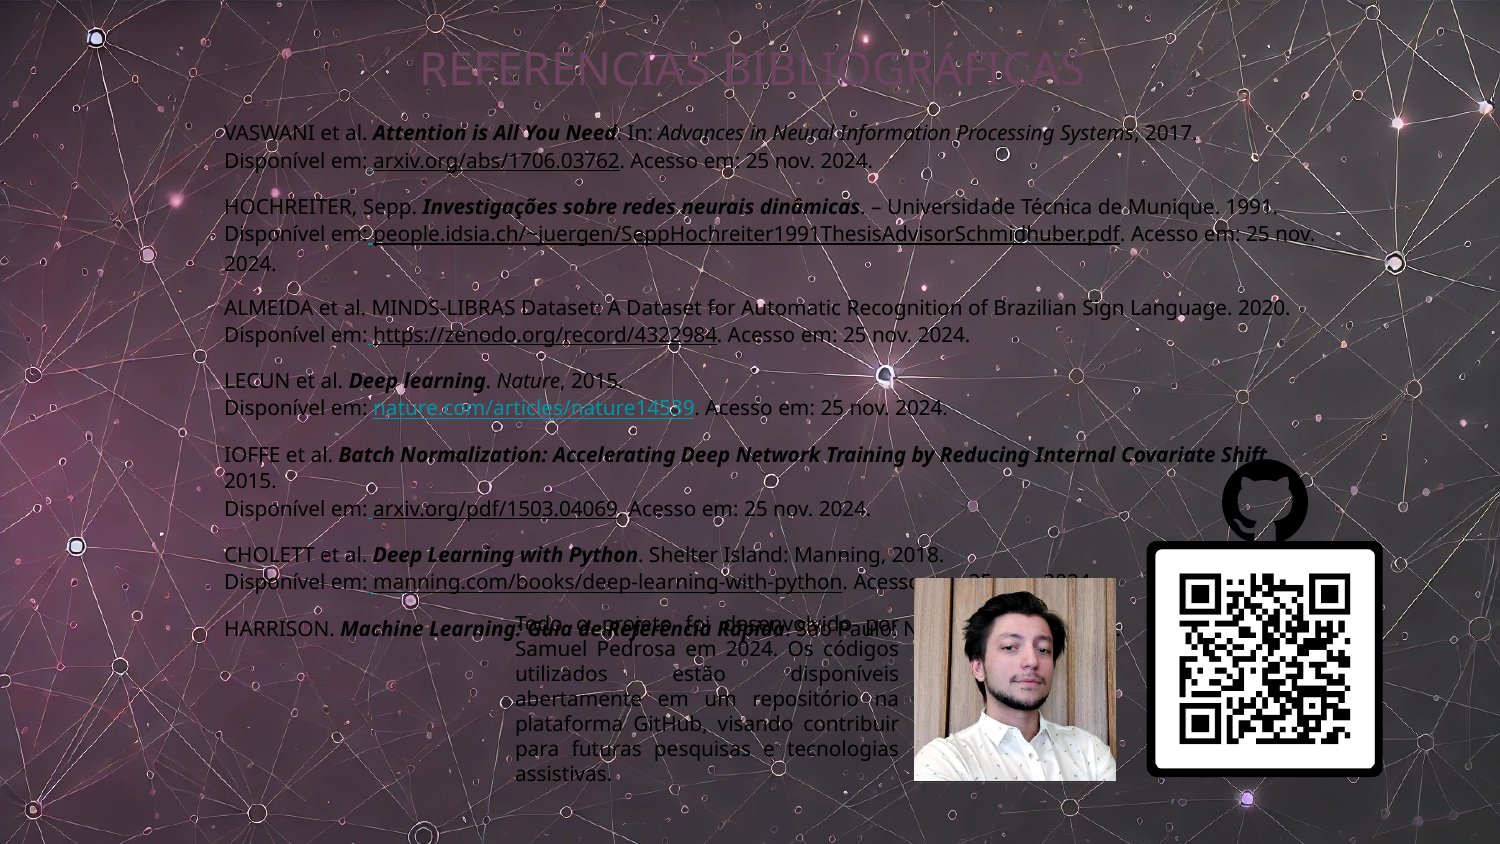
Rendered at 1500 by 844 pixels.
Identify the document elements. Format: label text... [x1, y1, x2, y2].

picture [0, 0, 1500, 844]
text_box VASWANI et al. Attention is All You Need. In: Advances in Neural Information Processing Systems, 2017. Disponível em: arxiv.org/abs/1706.03762. Acesso em: 25 nov. 2024. HOCHREITER, Sepp. Investigações sobre redes neurais dinâmicas. – Universidade Técnica de Munique. 1991. Disponível em: people.idsia.ch/~juergen/SeppHochreiter1991ThesisAdvisorSchmidhuber.pdf. Acesso em: 25 nov. 2024. ALMEIDA et al. MINDS-LIBRAS Dataset: A Dataset for Automatic Recognition of Brazilian Sign Language. 2020. Disponível em: https://zenodo.org/record/4322984. Acesso em: 25 nov. 2024. LECUN et al. Deep learning. Nature, 2015. Disponível em: nature.com/articles/nature14539. Acesso em: 25 nov. 2024. IOFFE et al. Batch Normalization: Accelerating Deep Network Training by Reducing Internal Covariate Shift. 2015. Disponível em: arxiv.org/pdf/1503.04069. Acesso em: 25 nov. 2024. CHOLETT et al. Deep Learning with Python. Shelter Island: Manning, 2018. Disponível em: manning.com/books/deep-learning-with-python. Acesso em: 25 nov. 2024. HARRISON. Machine Learning: Guia de Referência Rápida. São Paulo: Novatec Editora, 2019. [209, 103, 1341, 550]
text_box Todo o projeto foi desenvolvido por Samuel Pedrosa em 2024. Os códigos utilizados estão disponíveis abertamente em um repositório na plataforma GitHub, visando contribuir para futuras pesquisas e tecnologias assistivas. [499, 595, 914, 810]
text_box REFERÊNCIAS BIBLIOGRÁFICAS [152, 24, 1354, 124]
